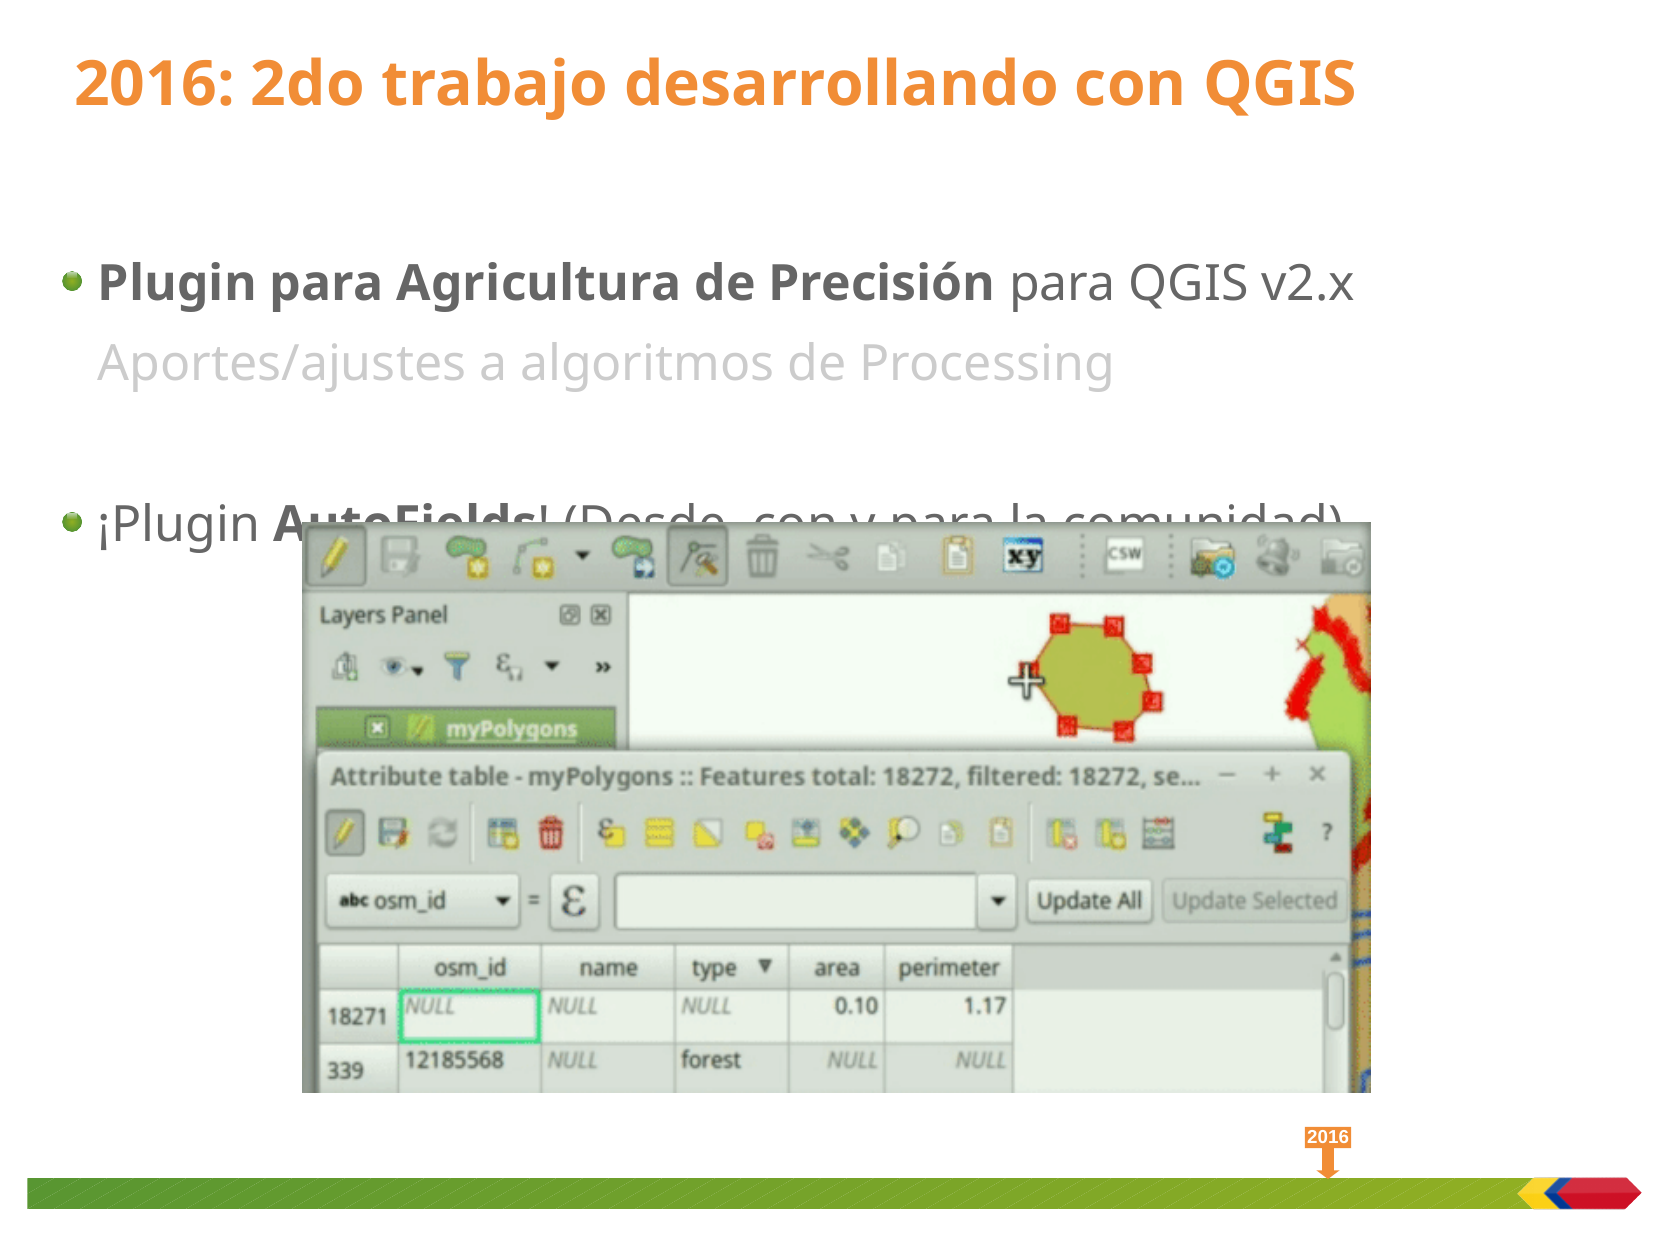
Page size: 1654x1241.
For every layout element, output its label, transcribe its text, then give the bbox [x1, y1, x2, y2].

text_box 2016 [1304, 1126, 1352, 1180]
text_box [27, 1178, 1532, 1209]
picture [302, 522, 1371, 1093]
text_box Plugin para Agricultura de Precisión para QGIS v2.x Aportes/ajustes a algoritmos de Processing ¡Plugin AutoFields! (Desde, con y para la comunidad) [46, 159, 1605, 1118]
title 2016: 2do trabajo desarrollando con QGIS [74, 45, 1599, 118]
picture [1517, 1131, 1642, 1241]
